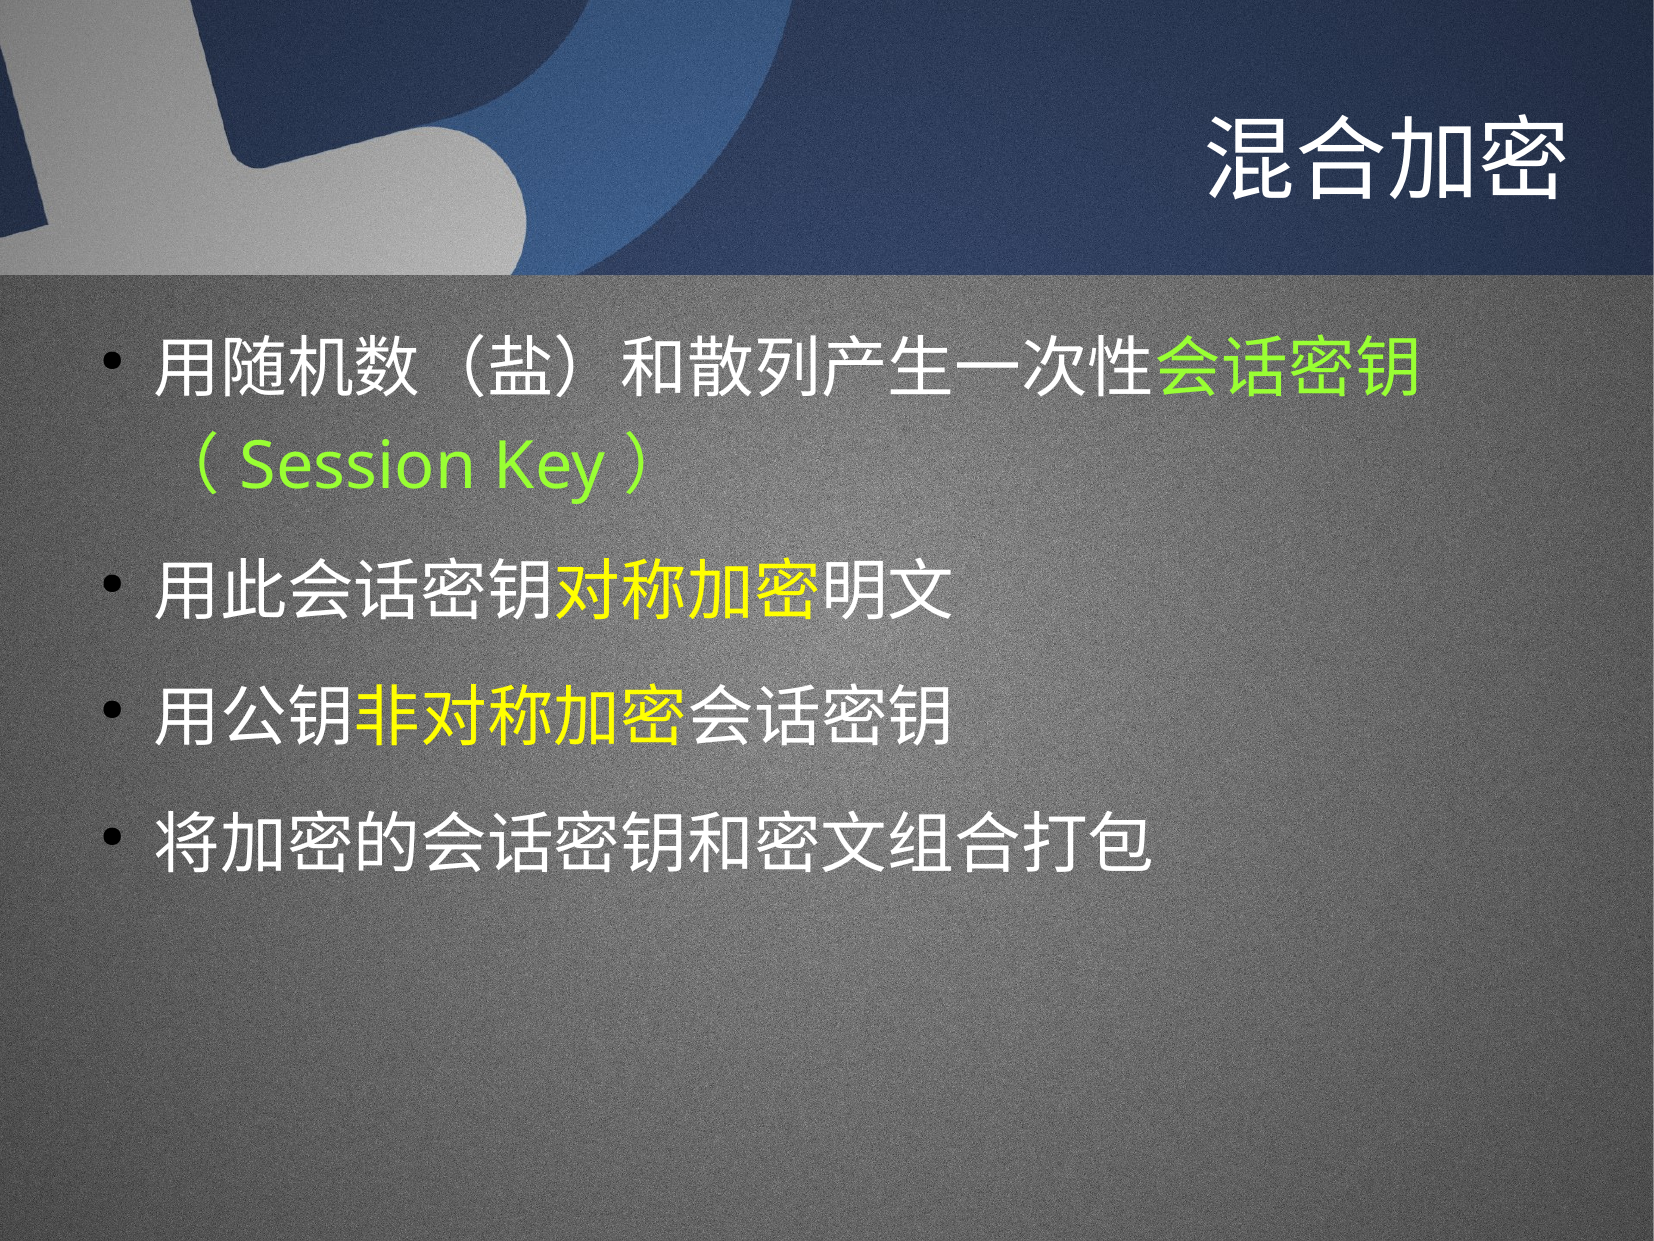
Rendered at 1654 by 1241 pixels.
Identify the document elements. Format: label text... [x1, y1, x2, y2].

picture [0, 0, 1654, 1241]
list 用随机数（盐）和散列产生一次性会话密钥（Session Key） 用此会话密钥对称加密明文 用公钥非对称加密会话密钥 将加密的会话密钥和密文组合打包 [82, 313, 1571, 1133]
title 混合加密 [82, 49, 1571, 257]
